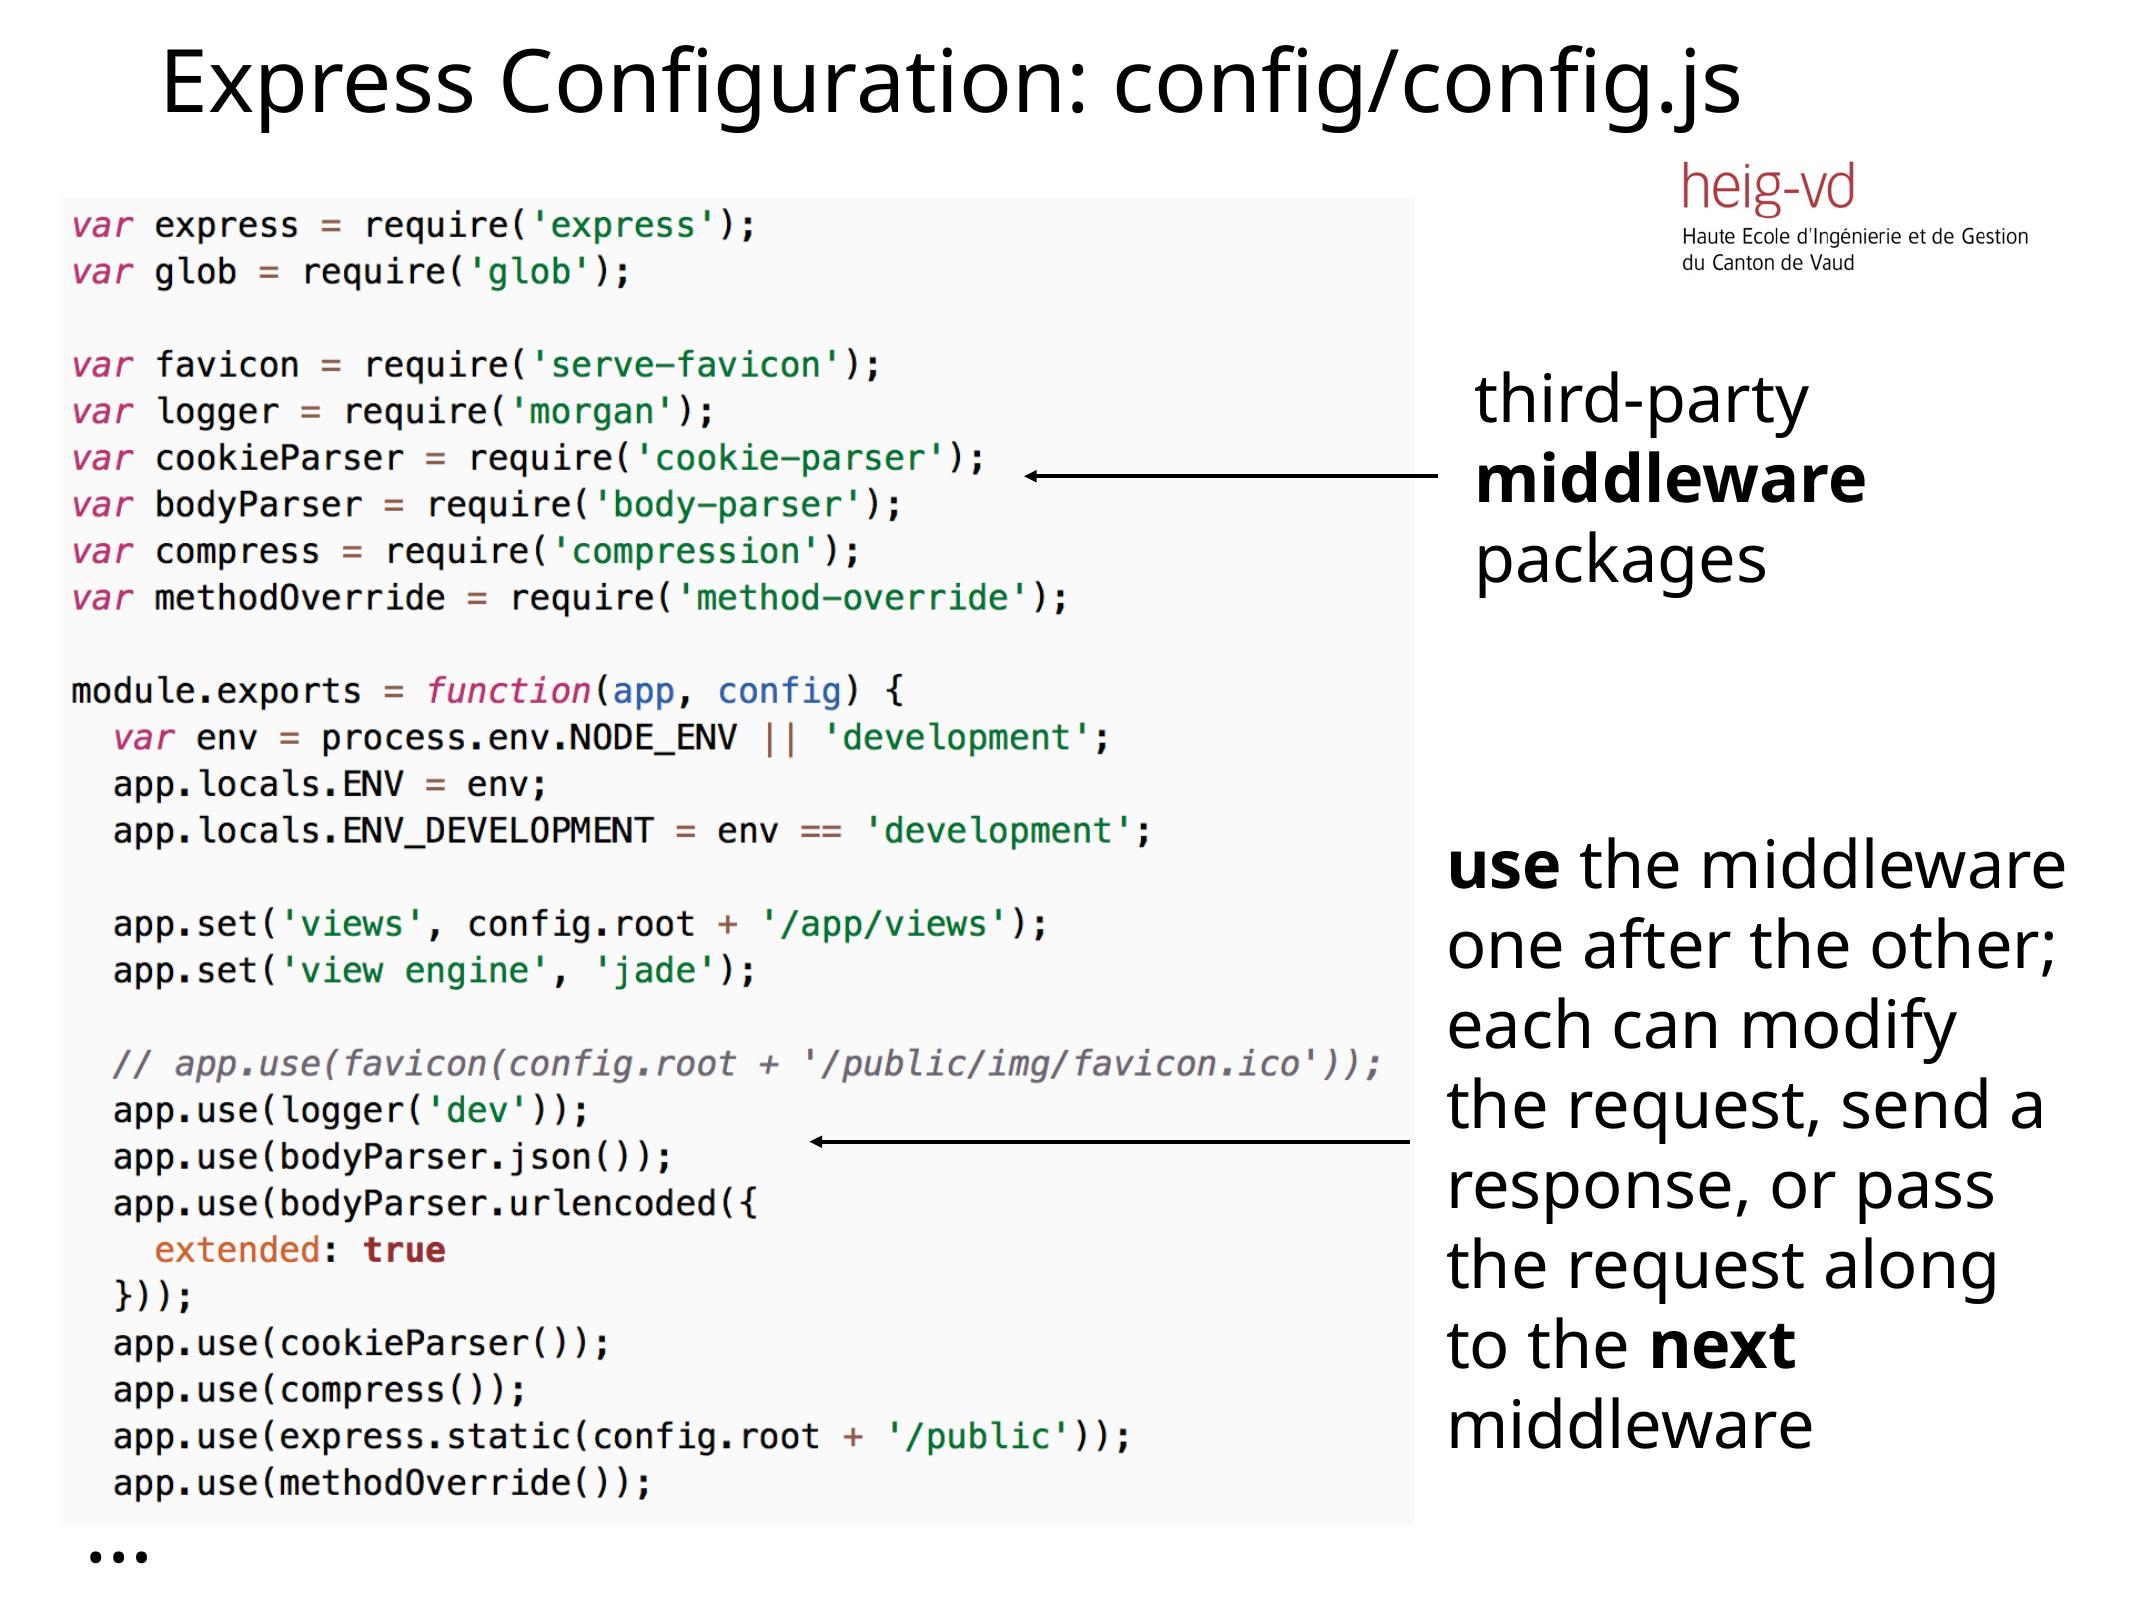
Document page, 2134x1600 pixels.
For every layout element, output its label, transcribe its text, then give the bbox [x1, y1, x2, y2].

text_box Express Configuration: config/config.js [151, 16, 1753, 139]
text_box third-party middleware packages [1466, 347, 2114, 605]
text_box use the middleware one after the other; each can modify the request, send a response, or pass the request along to the next middleware [1437, 813, 2086, 1470]
picture [60, 197, 1414, 1526]
text_box … [76, 1466, 163, 1589]
picture [1672, 149, 2036, 284]
